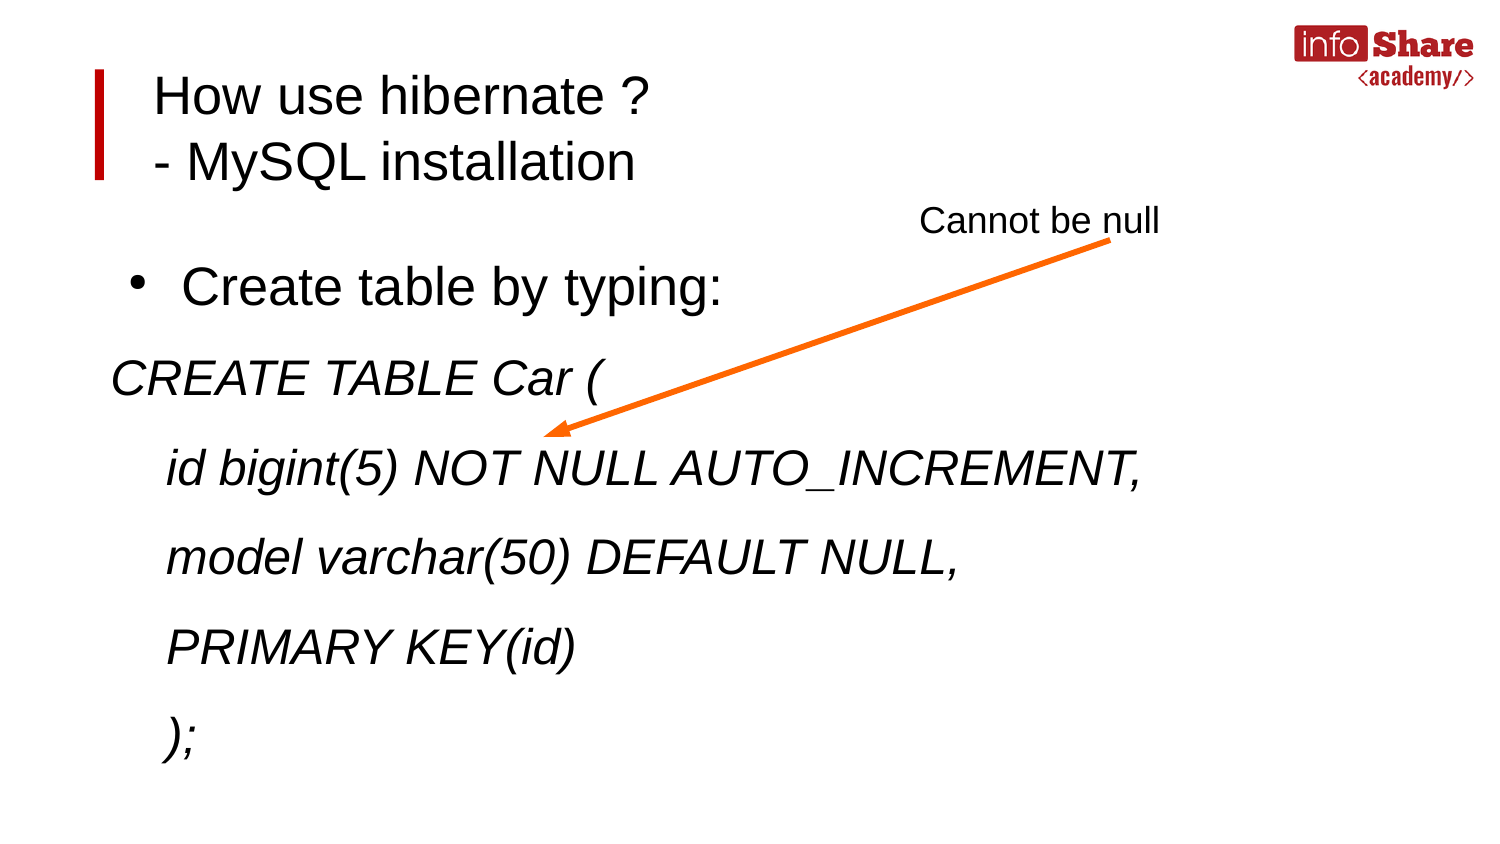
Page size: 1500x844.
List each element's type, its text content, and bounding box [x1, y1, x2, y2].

list Create table by typing: CREATE TABLE Car ( id bigint(5) NOT NULL AUTO_INCREMENT, model varchar(50) DEFAULT NULL, PRIMARY KEY(id) ); [95, 236, 1453, 753]
picture [1267, 0, 1500, 117]
text_box Cannot be null [901, 188, 1179, 252]
title How use hibernate ? - MySQL installation [138, 45, 668, 187]
